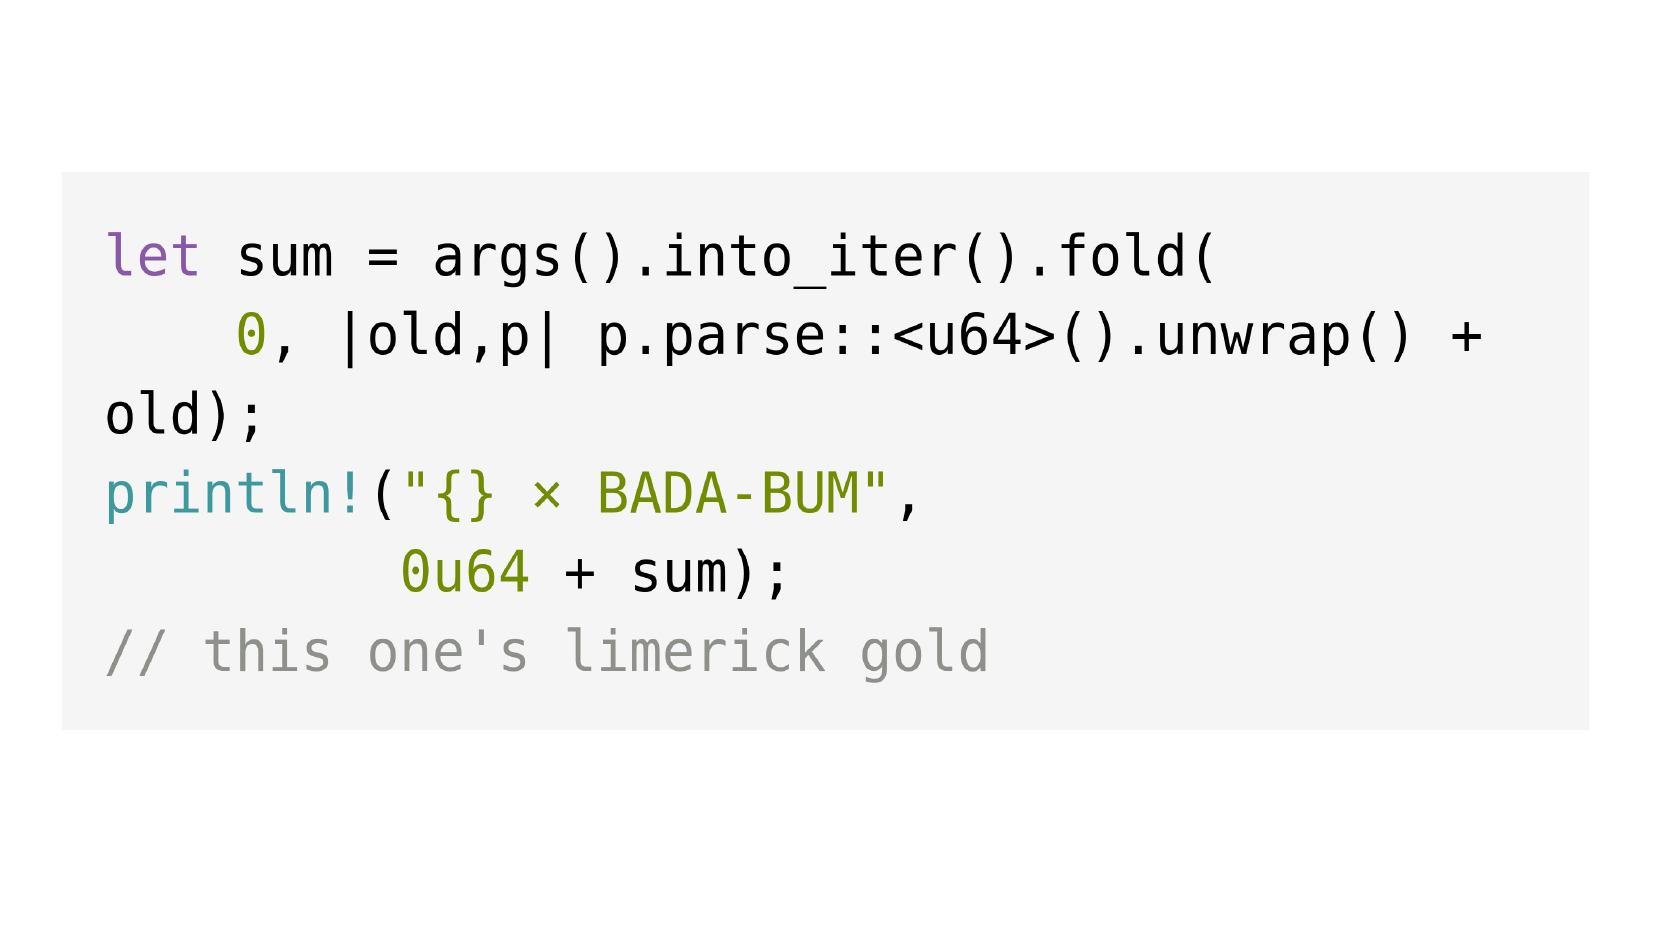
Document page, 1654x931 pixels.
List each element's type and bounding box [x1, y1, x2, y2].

picture [61, 172, 1590, 730]
